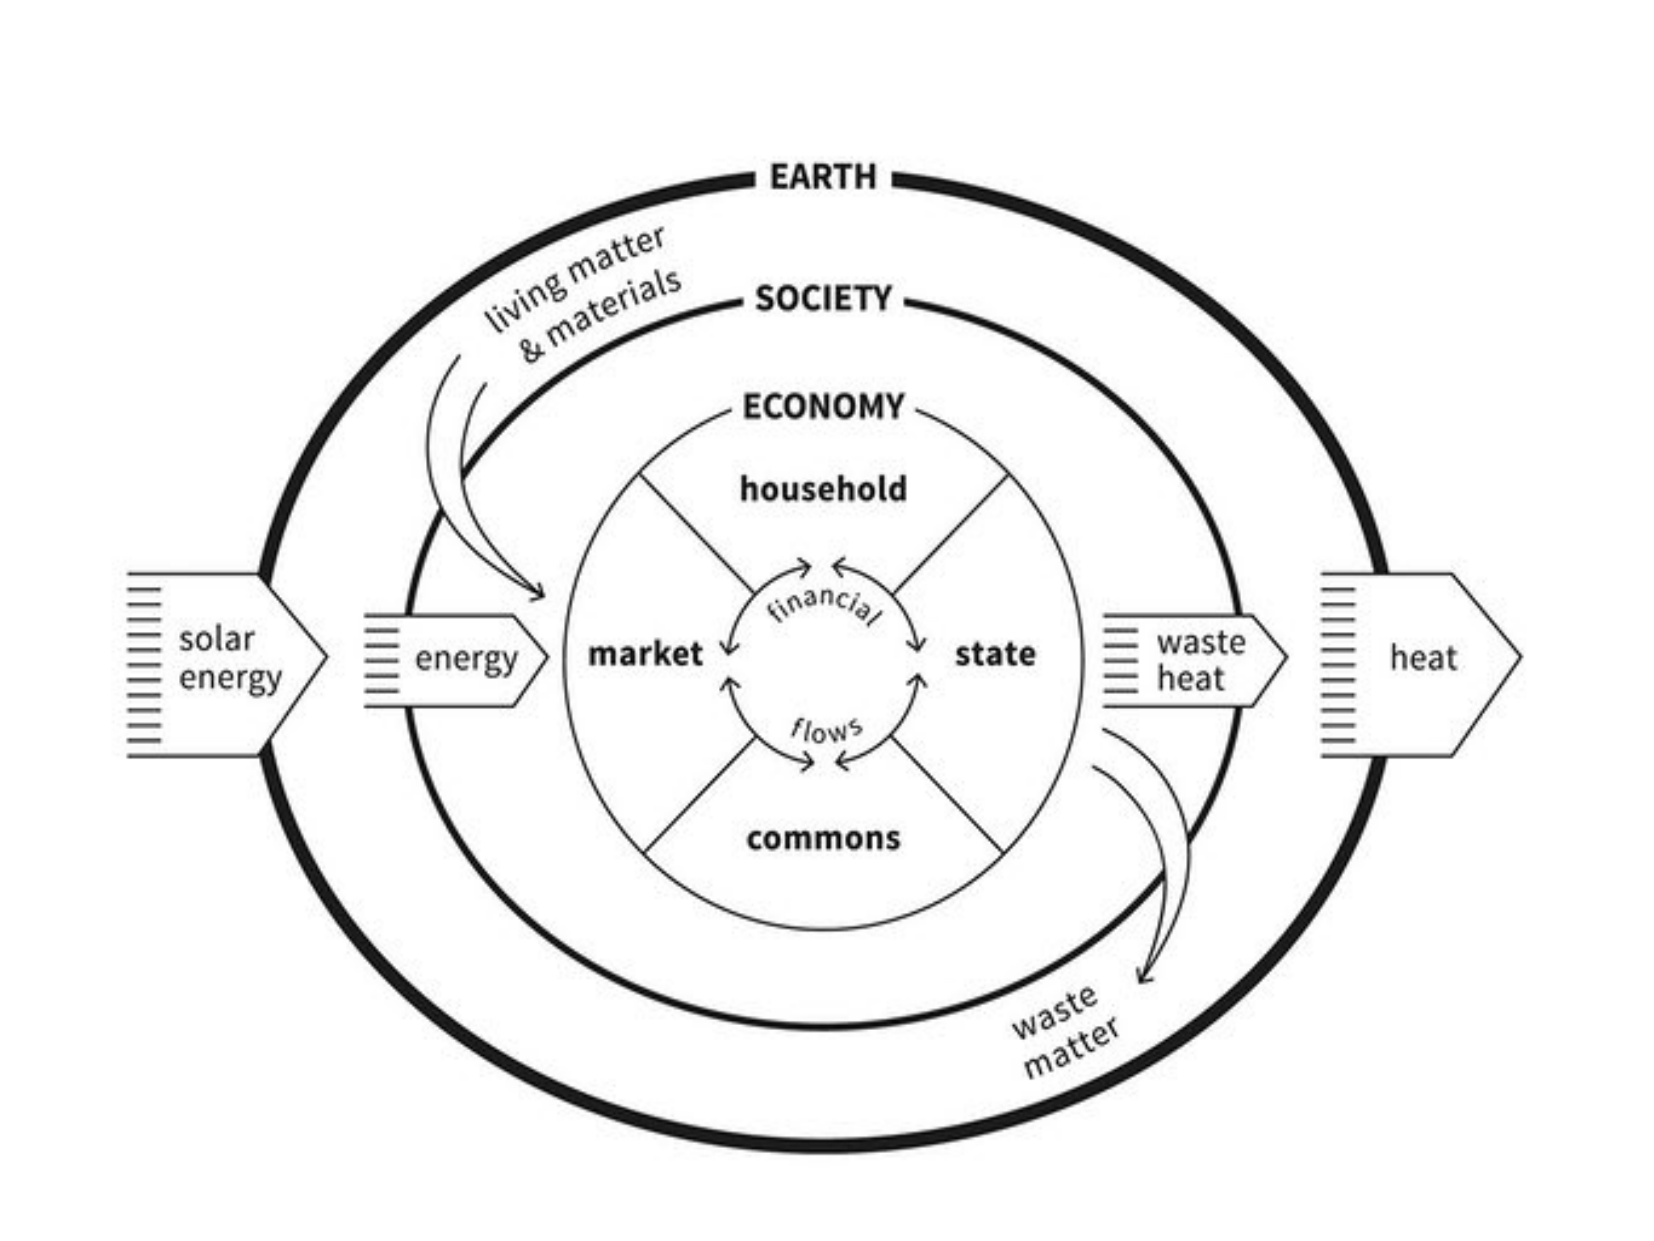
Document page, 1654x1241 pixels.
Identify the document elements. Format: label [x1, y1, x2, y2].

picture [74, 117, 1575, 1198]
